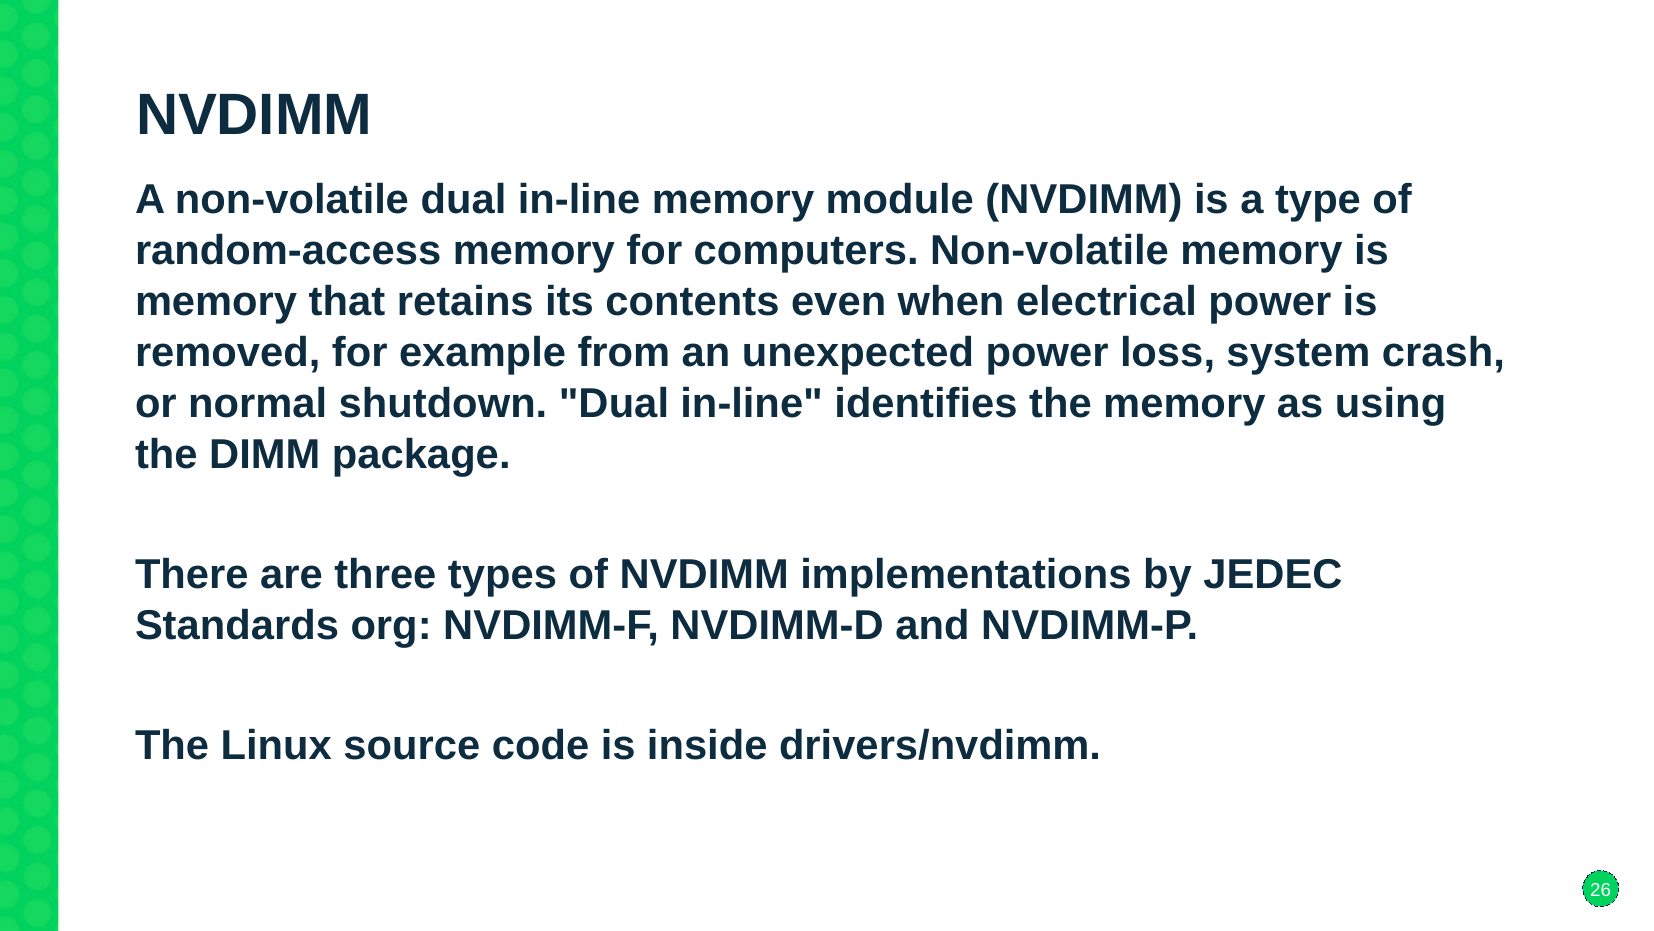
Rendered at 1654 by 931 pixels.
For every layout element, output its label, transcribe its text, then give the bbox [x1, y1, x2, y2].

picture [0, 0, 76, 931]
title NVDIMM [121, 37, 1531, 193]
list A non-volatile dual in-line memory module (NVDIMM) is a type of random-access memory for computers. Non-volatile memory is memory that retains its contents even when electrical power is removed, for example from an unexpected power loss, system crash, or normal shutdown. "Dual in-line" identifies the memory as using the DIMM package. There are three types of NVDIMM implementations by JEDEC Standards org: NVDIMM-F, NVDIMM-D and NVDIMM-P. The Linux source code is inside drivers/nvdimm. [120, 163, 1530, 868]
